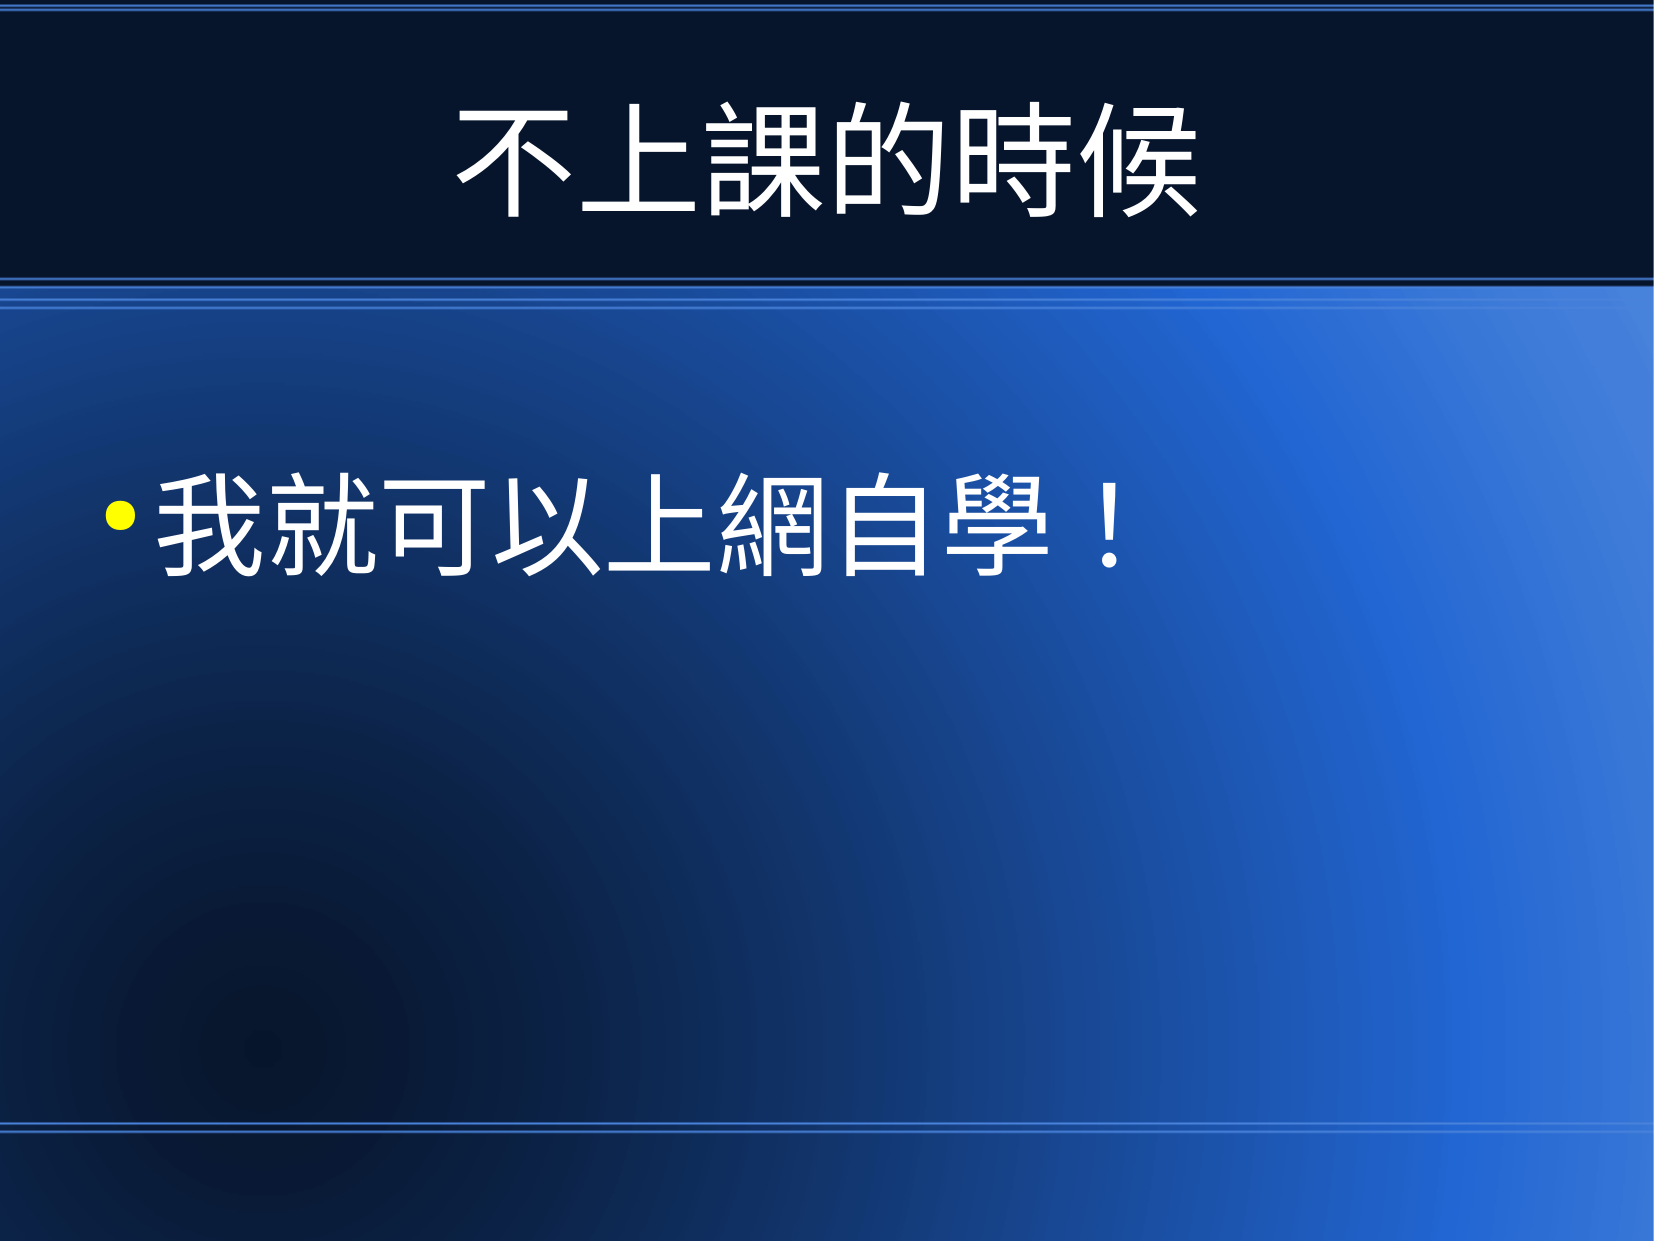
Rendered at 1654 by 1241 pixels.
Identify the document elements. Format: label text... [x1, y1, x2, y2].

picture [0, 0, 1654, 1241]
list 我就可以上網自學！ [82, 355, 1571, 1241]
title 不上課的時候 [82, 49, 1571, 257]
